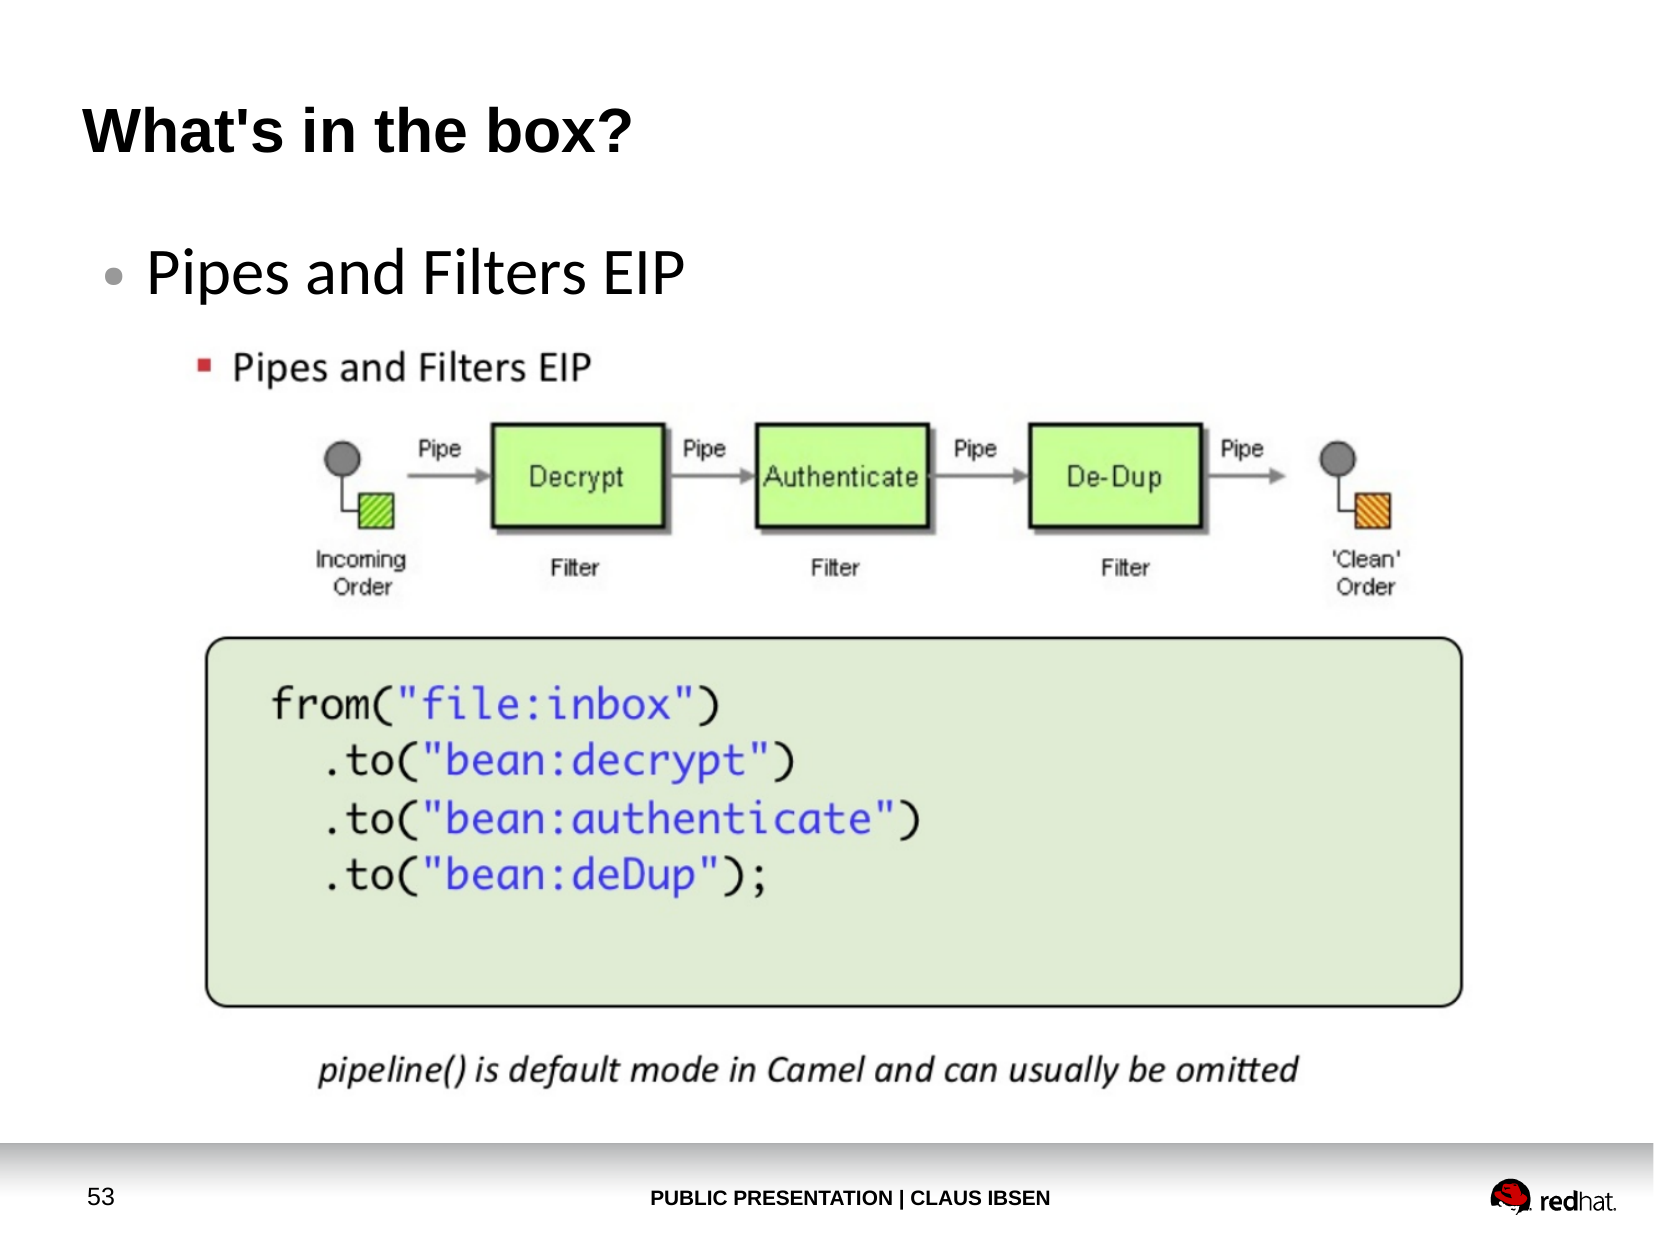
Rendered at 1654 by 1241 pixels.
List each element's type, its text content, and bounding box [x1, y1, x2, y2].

picture [0, 1143, 1654, 1241]
title What's in the box? [82, 37, 1571, 226]
picture [171, 337, 1501, 1098]
list Pipes and Filters EIP [86, 244, 1576, 1039]
